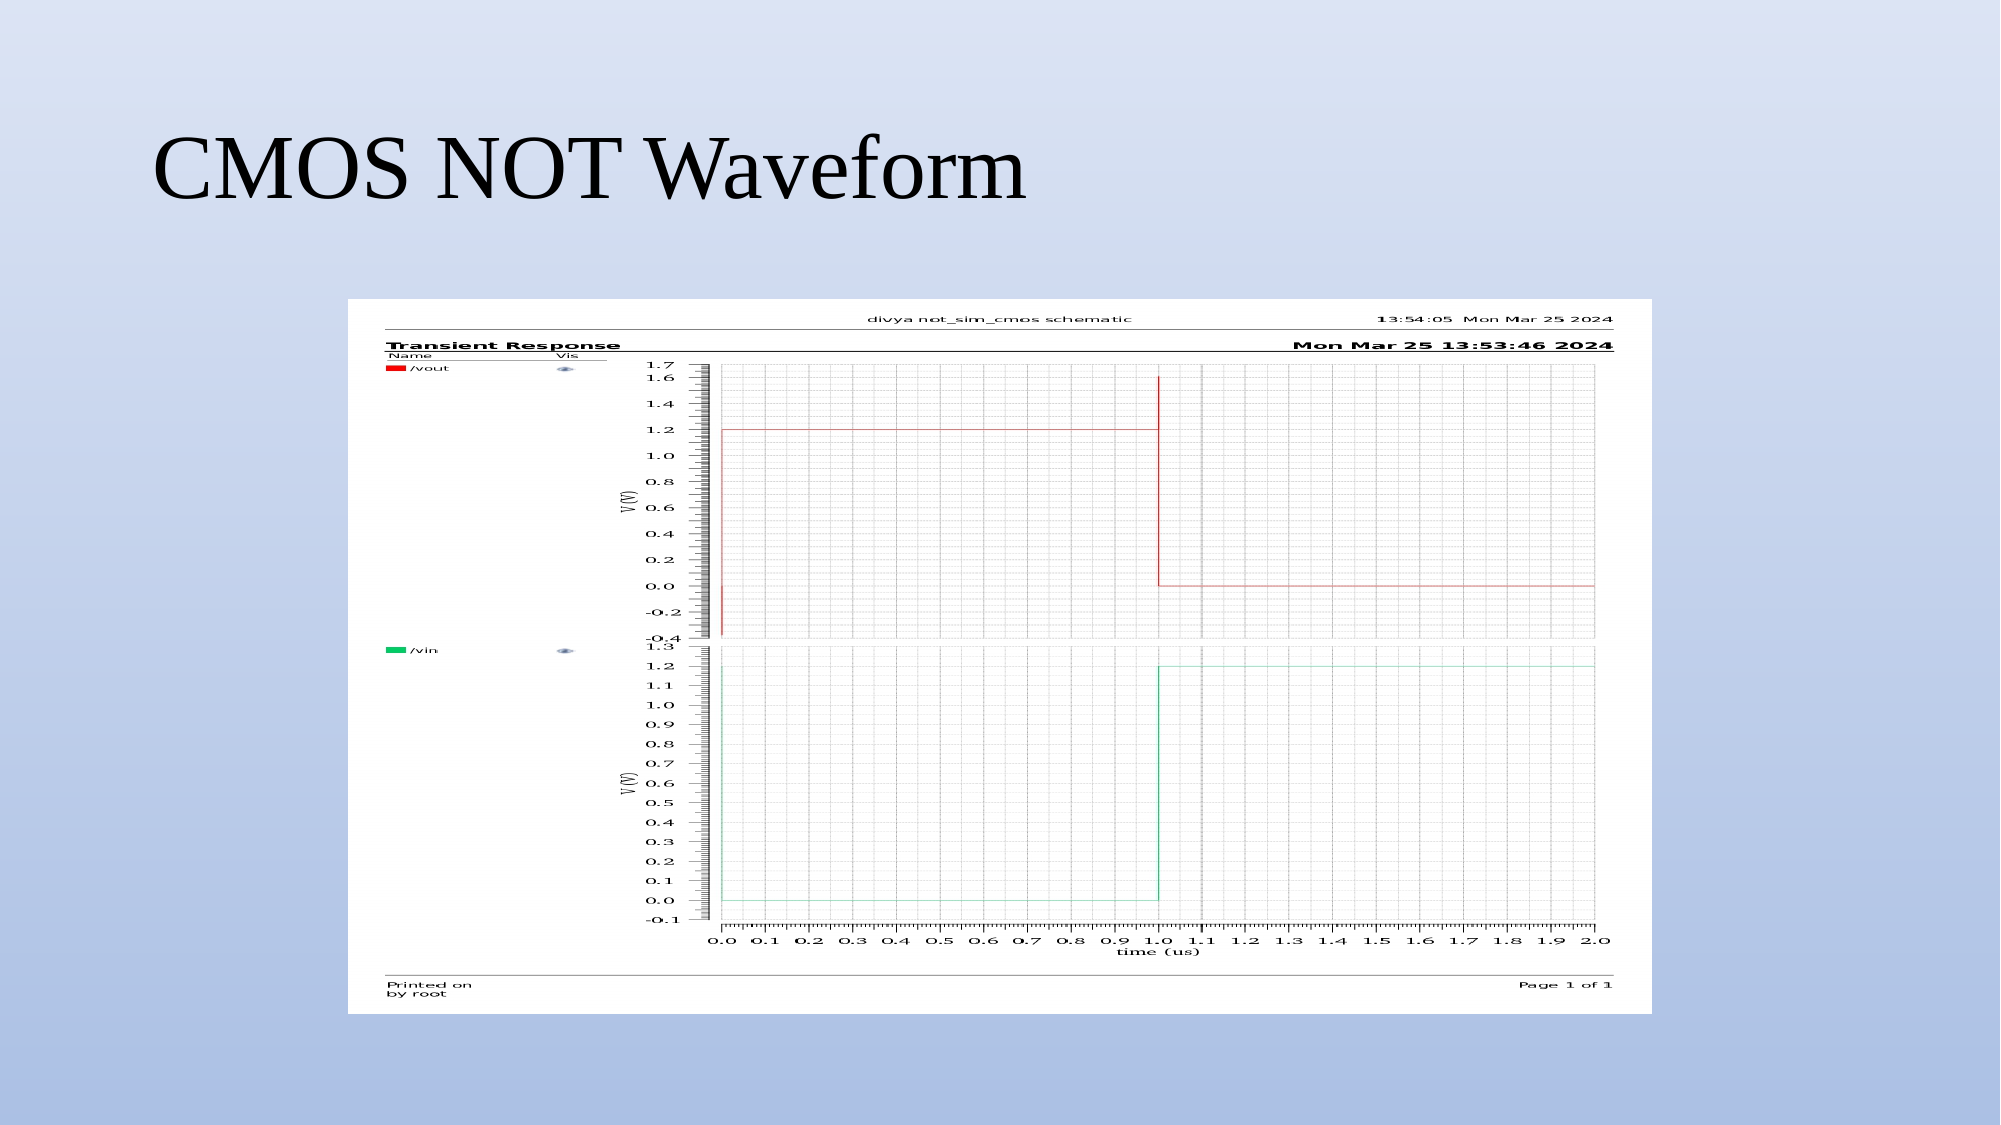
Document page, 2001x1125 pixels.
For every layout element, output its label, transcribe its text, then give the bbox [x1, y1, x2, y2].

picture [348, 299, 1652, 1014]
title CMOS NOT Waveform [137, 59, 1863, 278]
